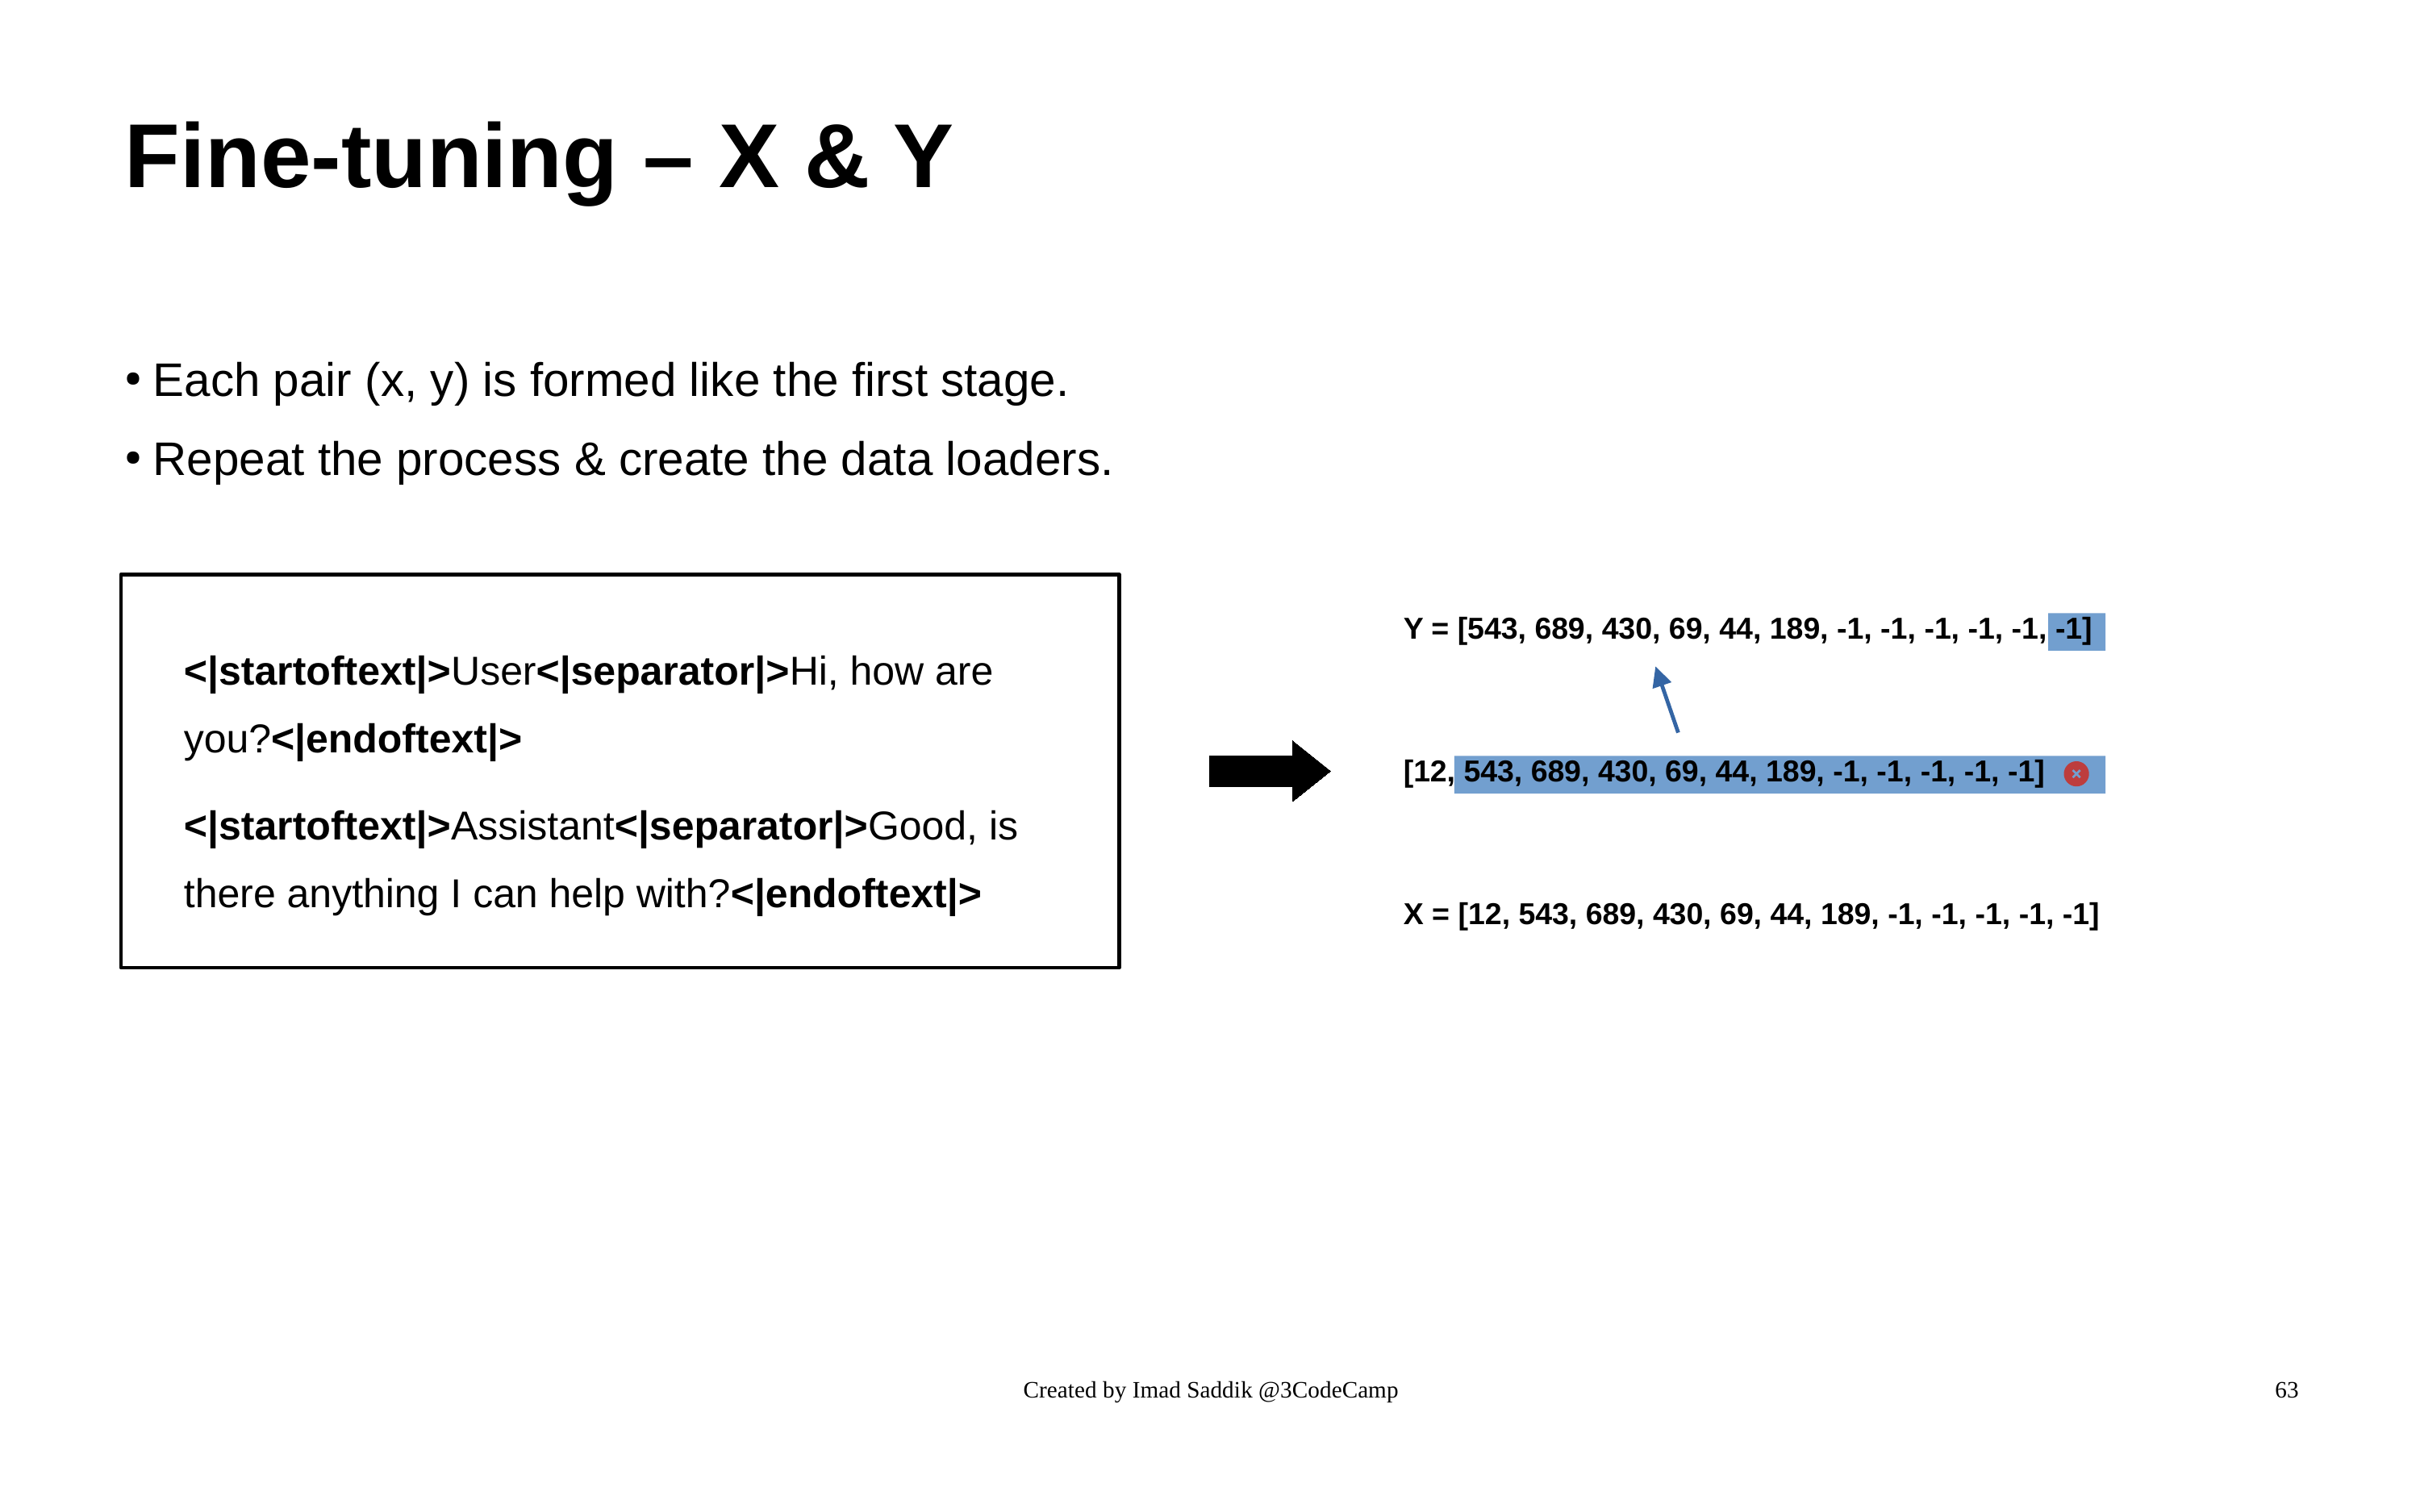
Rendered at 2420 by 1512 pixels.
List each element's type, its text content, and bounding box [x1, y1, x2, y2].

text_box [1209, 740, 1331, 802]
text_box Fine-tuning – X & Y [112, 61, 1664, 251]
text_box <|startoftext|>User<|separator|>Hi, how are you?<|endoftext|> <|startoftext|>Assistant<|separator|>Good, is there anything I can help with?<|endoftext|> [172, 620, 1069, 923]
text_box [12, 543, 689, 430, 69, 44, 189, -1, -1, -1, -1, -1] [1392, 740, 2088, 802]
picture [2061, 758, 2092, 789]
text_box X = [12, 543, 689, 430, 69, 44, 189, -1, -1, -1, -1, -1] [1392, 883, 2179, 944]
text_box Each pair (x, y) is formed like the first stage. Repeat the process & create the data loaders. [112, 322, 1906, 492]
text_box [2088, 756, 2106, 794]
text_box Y = [543, 689, 430, 69, 44, 189, -1, -1, -1, -1, -1, -1] [1392, 598, 2179, 659]
